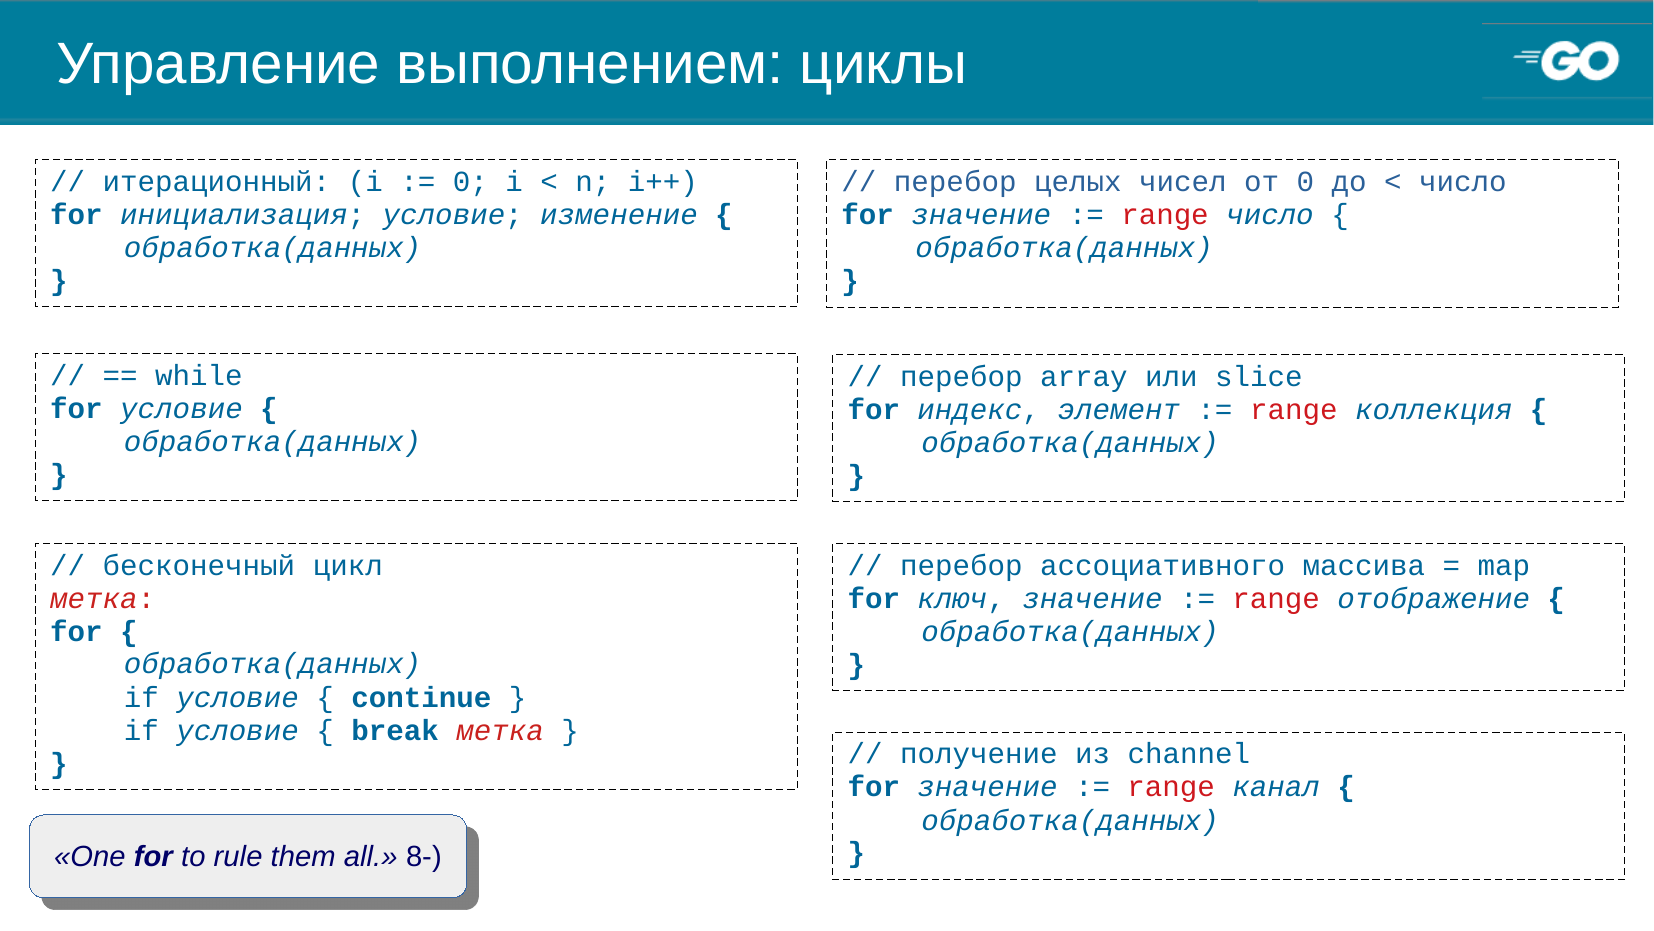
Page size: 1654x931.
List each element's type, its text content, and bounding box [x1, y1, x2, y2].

text_box Управление выполнением: циклы [41, 23, 1495, 104]
picture [1542, 41, 1619, 81]
text_box // перебор array или slice for индекс, элемент := range коллекция { обработка(данных) } [832, 354, 1625, 502]
text_box «One for to rule them all.» 8-) [29, 814, 467, 898]
text_box // перебор ассоциативного массива = map for ключ, значение := range отображение { обработка(данных) } [832, 543, 1625, 691]
text_box // == while for условие { обработка(данных) } [35, 353, 798, 501]
text_box // получение из channel for значение := range канал { обработка(данных) } [832, 732, 1625, 880]
text_box // итерационный: (i := 0; i < n; i++) for инициализация; условие; изменение { обработка(данных) } [35, 159, 798, 307]
text_box // бесконечный цикл метка: for { обработка(данных) if условие { continue } if условие { break метка } } [35, 543, 798, 790]
text_box // перебор целых чисел от 0 до < число for значение := range число { обработка(данных) } [826, 159, 1619, 308]
